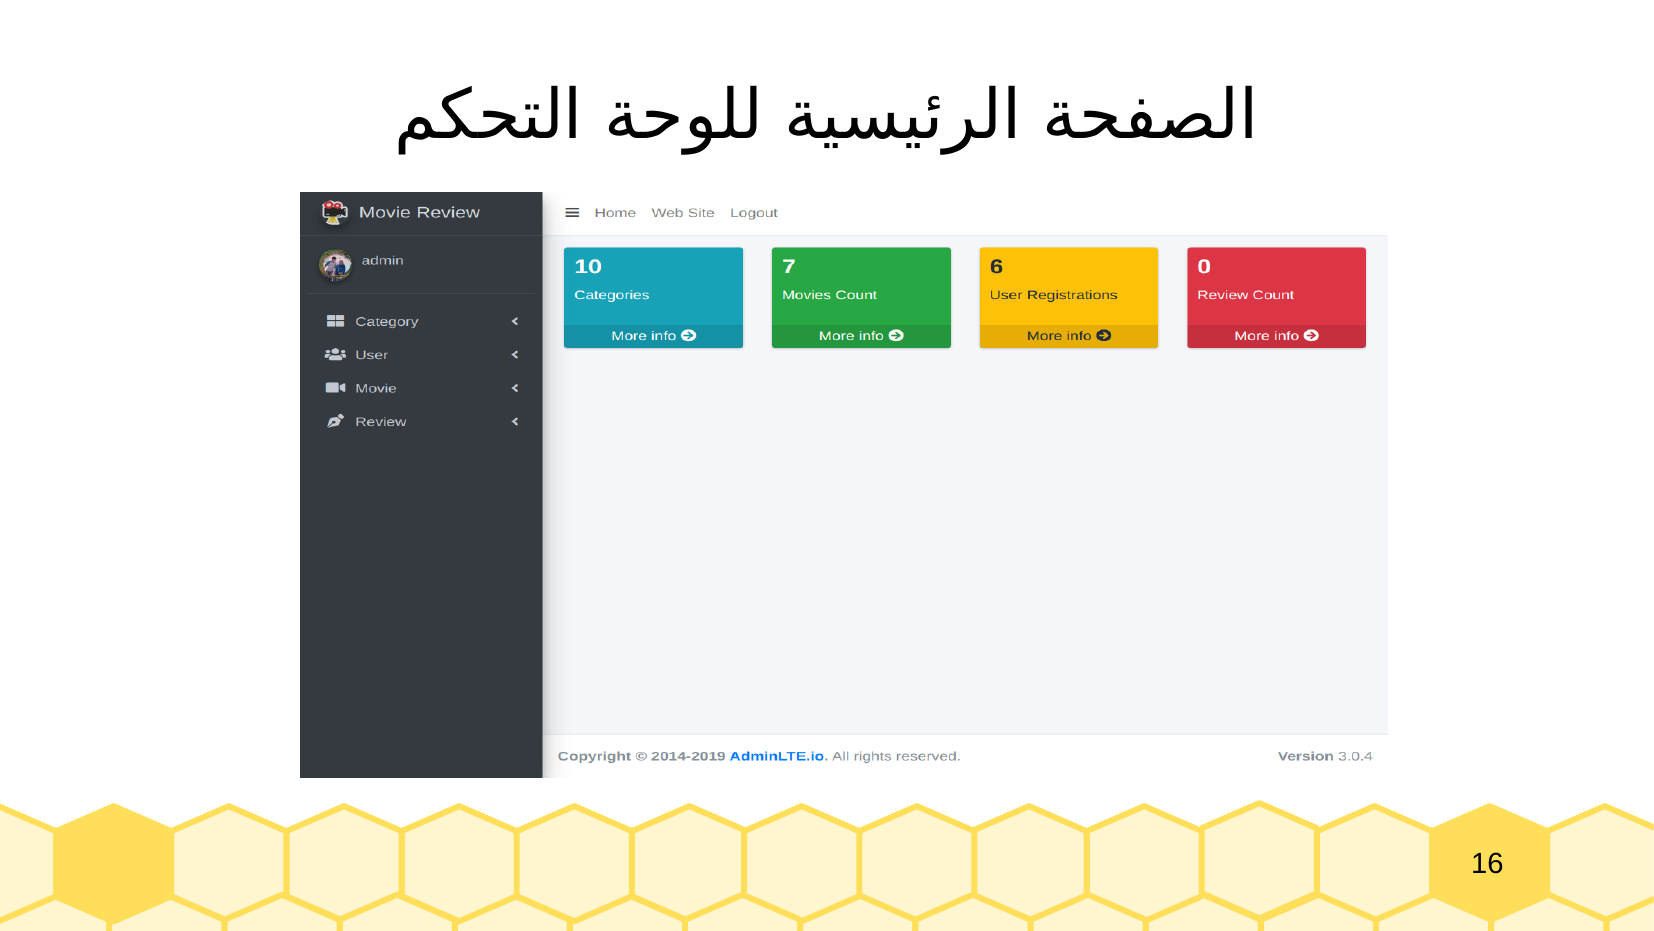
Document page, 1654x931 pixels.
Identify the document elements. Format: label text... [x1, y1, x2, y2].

title الصفحة الرئيسية للوحة التحكم [82, 37, 1571, 193]
picture [300, 192, 1388, 778]
